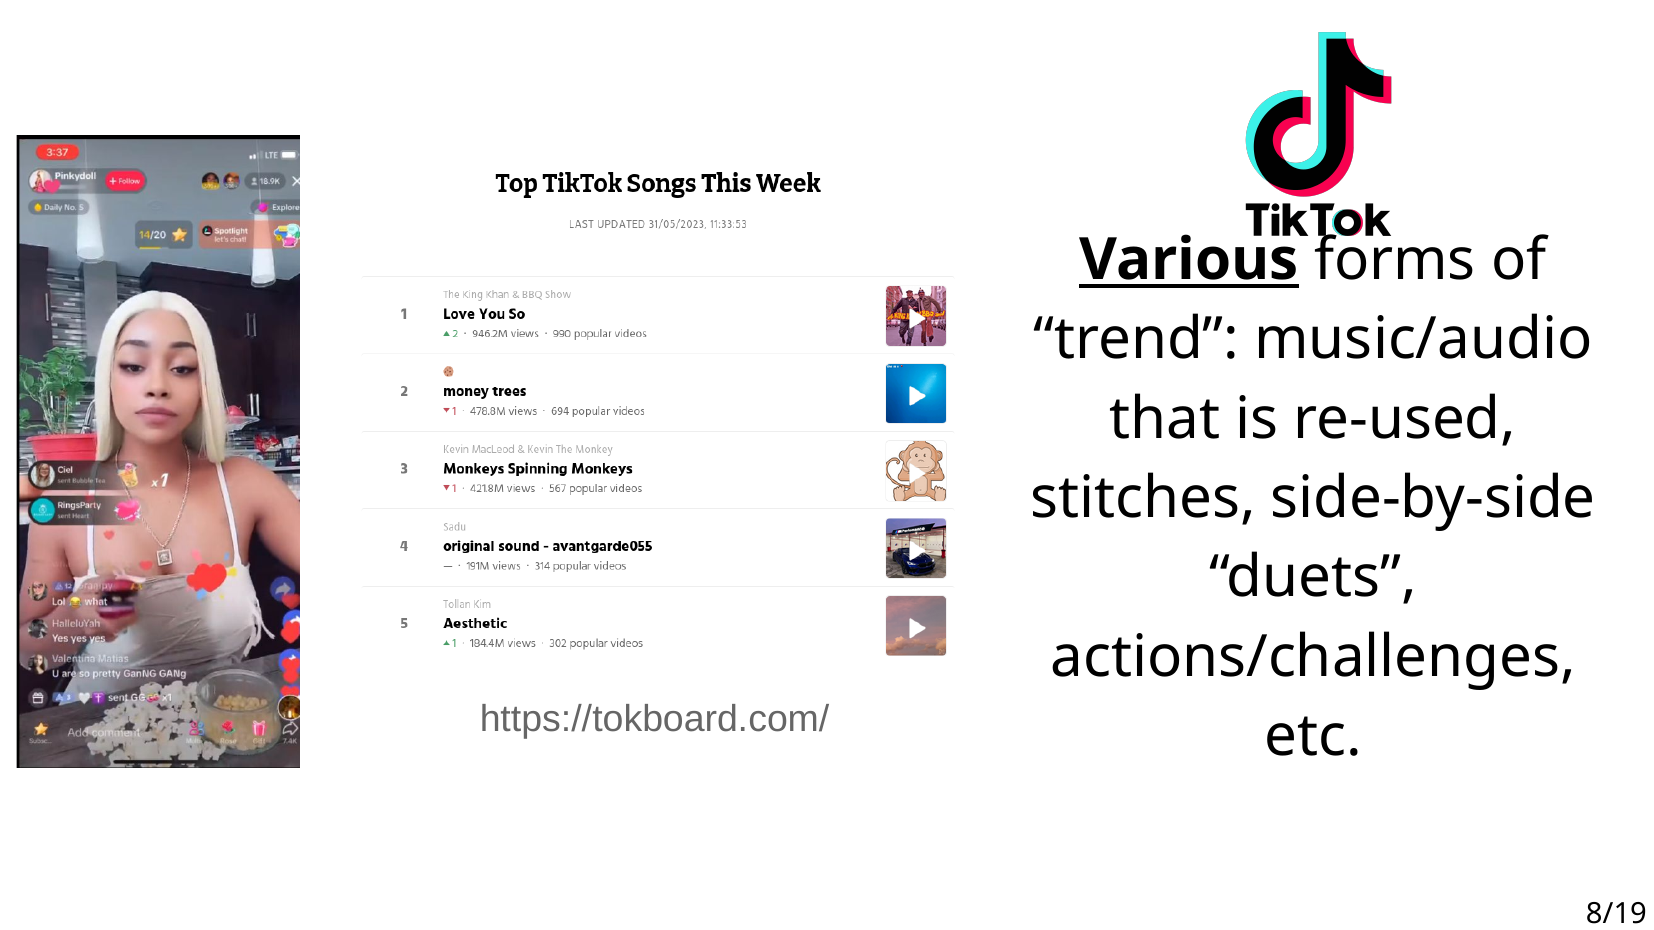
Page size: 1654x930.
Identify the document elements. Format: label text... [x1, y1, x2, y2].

text_box https://tokboard.com/ [465, 690, 845, 747]
picture [16, 134, 301, 768]
picture [351, 149, 976, 661]
title Various forms of “trend”: music/audio that is re-used, stitches, side-by-side “duets”, actions/challenges, etc. [1020, 190, 1606, 800]
picture [1222, 30, 1398, 238]
